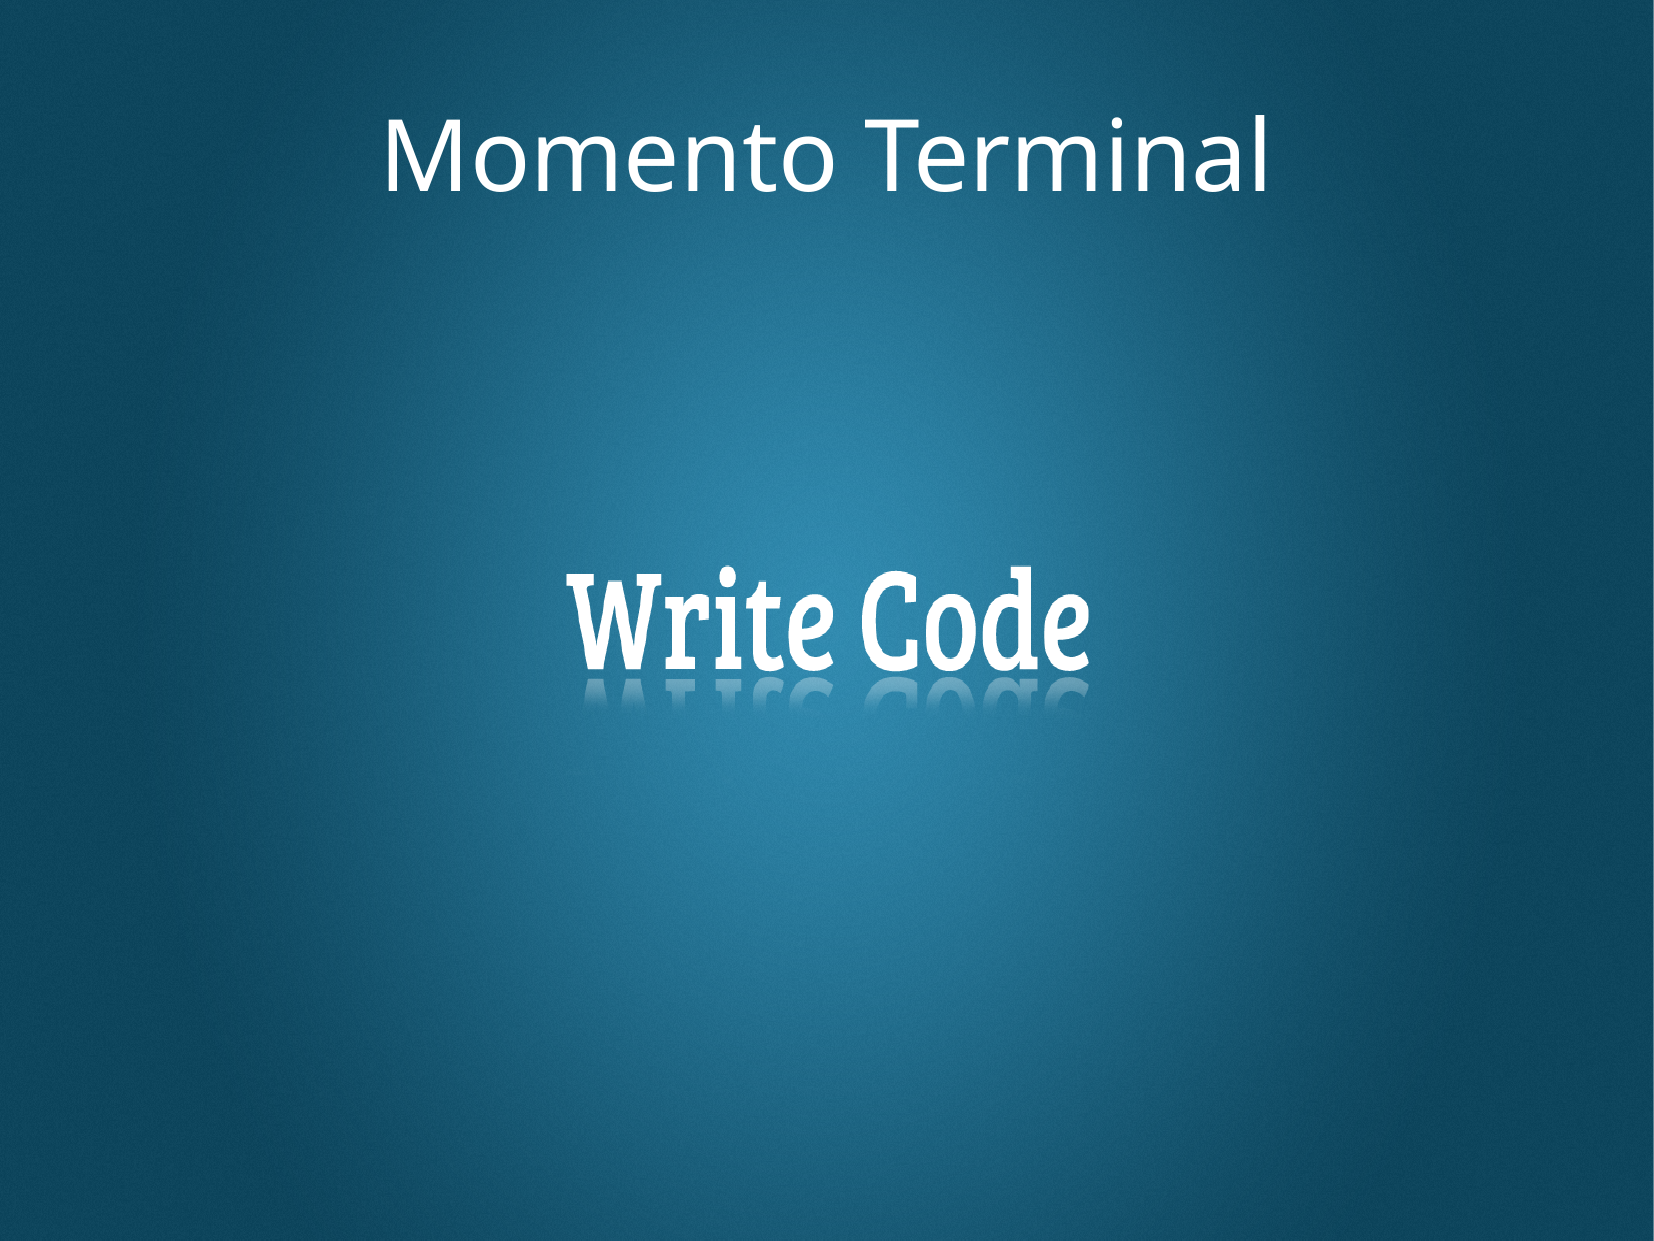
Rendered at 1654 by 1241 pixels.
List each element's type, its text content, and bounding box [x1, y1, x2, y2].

picture [0, 0, 1654, 1241]
title Momento Terminal [82, 49, 1571, 257]
